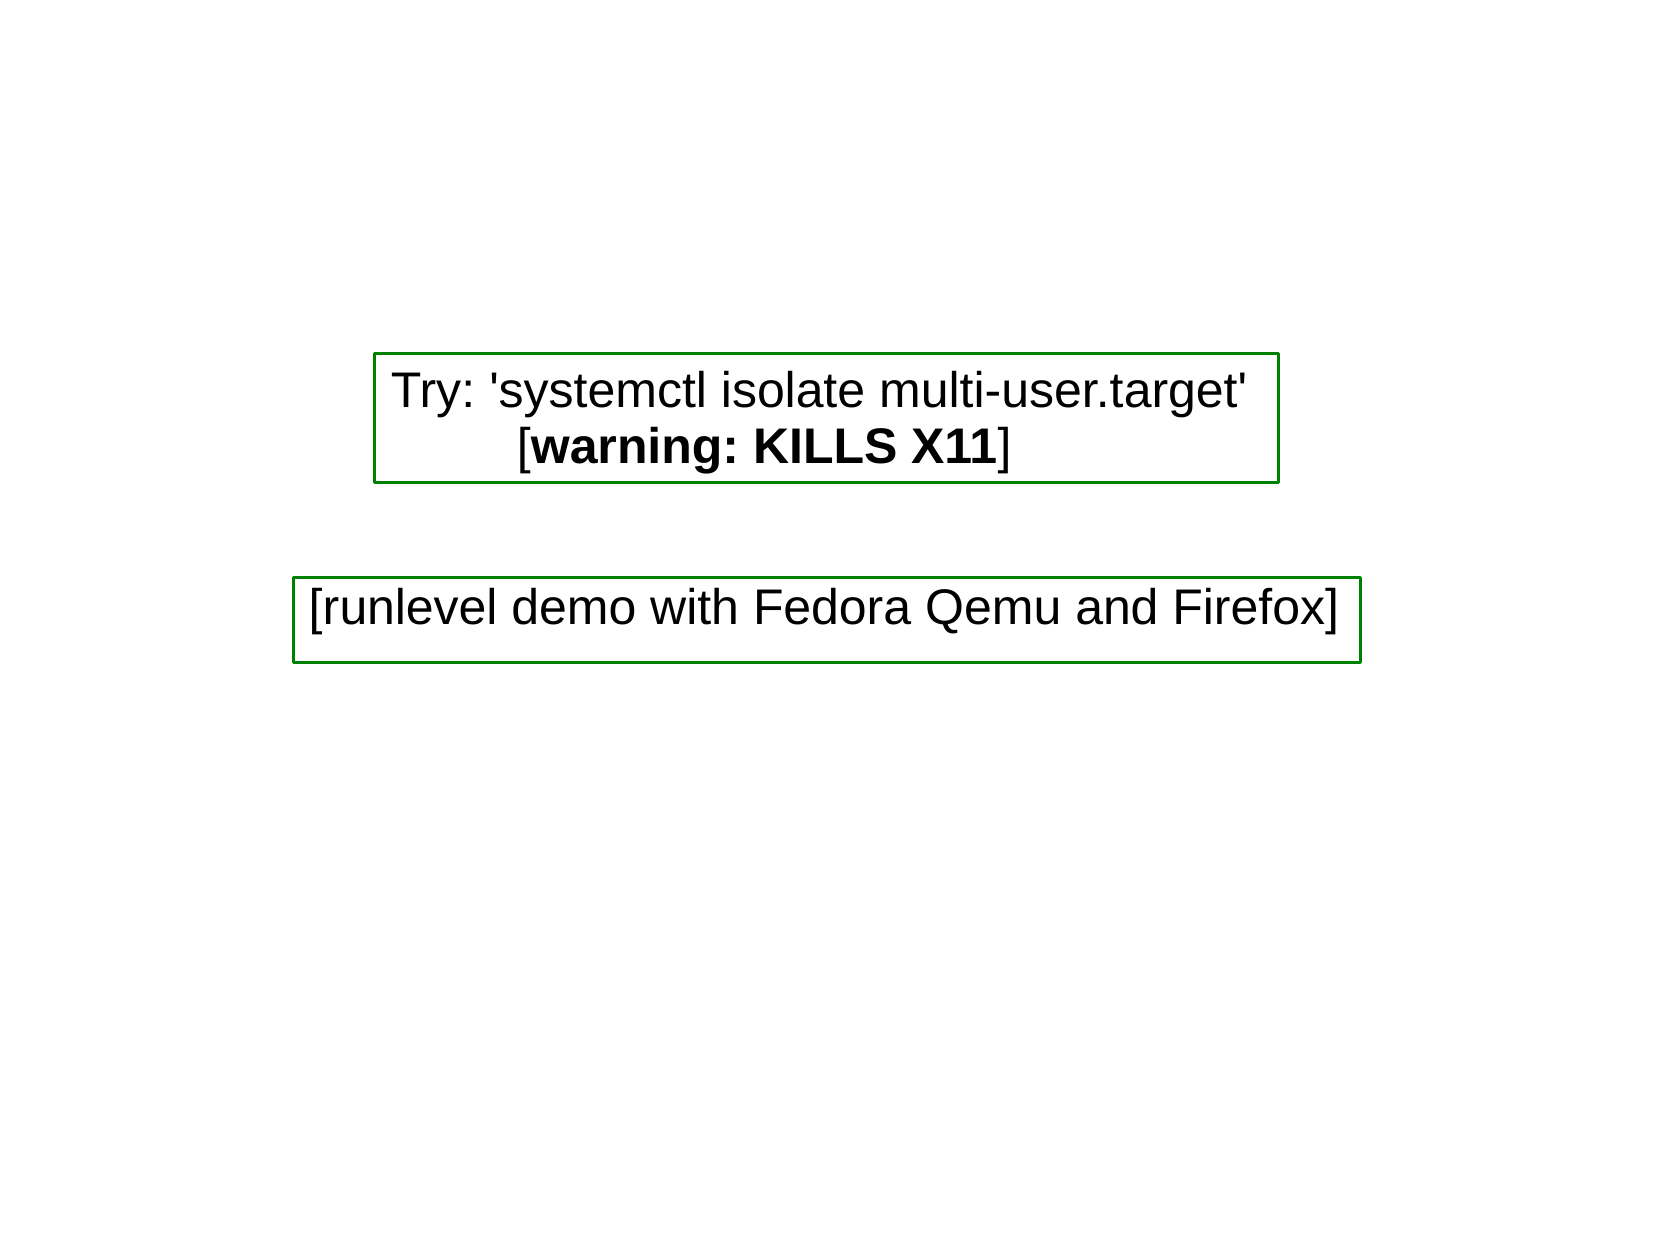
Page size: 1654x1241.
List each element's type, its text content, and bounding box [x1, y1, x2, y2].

text_box Try: 'systemctl isolate multi-user.target' [warning: KILLS X11] [374, 353, 1279, 483]
list [runlevel demo with Fedora Qemu and Firefox] [293, 577, 1361, 663]
